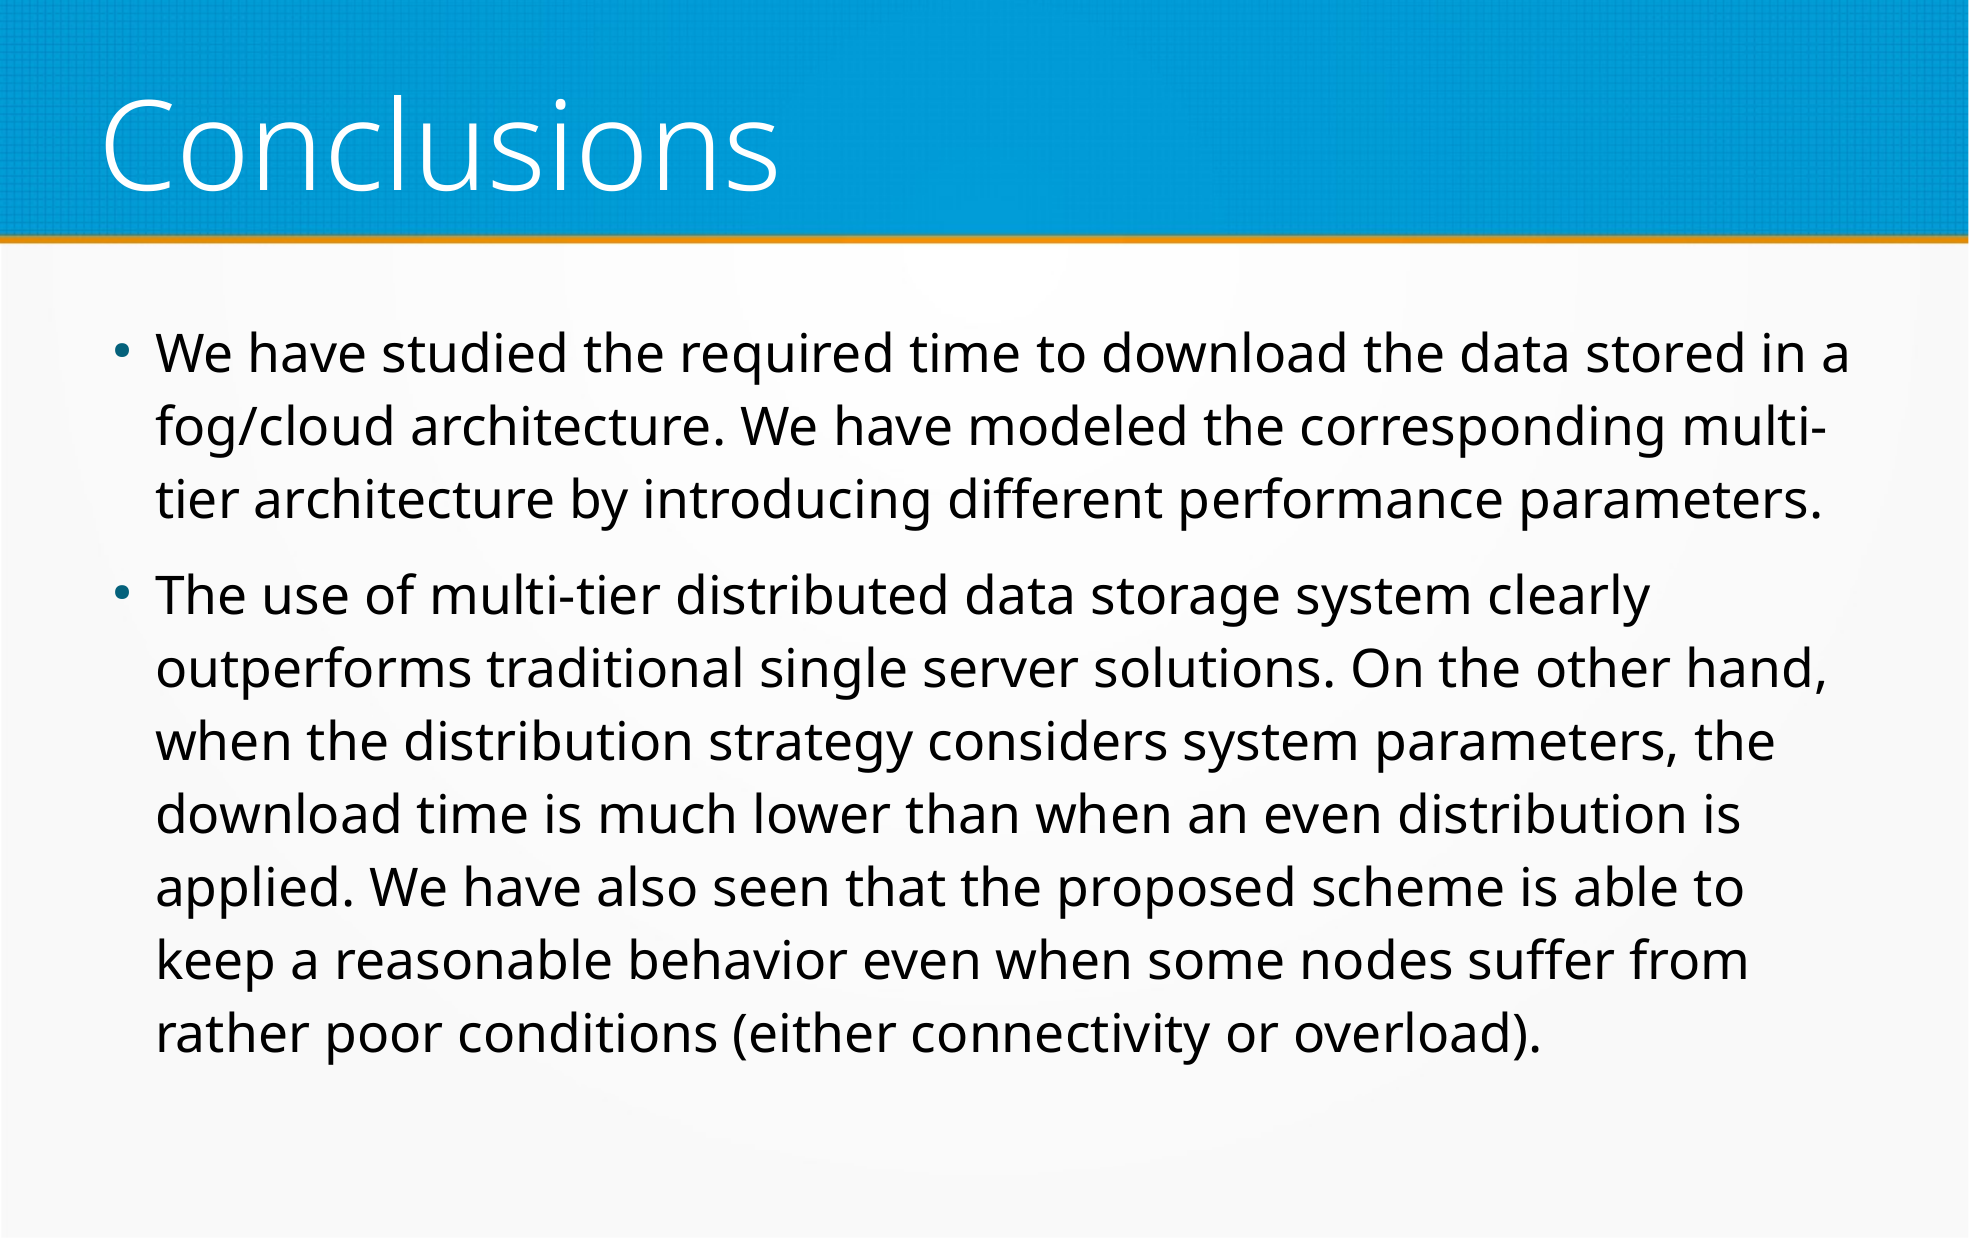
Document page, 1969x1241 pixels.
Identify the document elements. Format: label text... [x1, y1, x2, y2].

list We have studied the required time to download the data stored in a fog/cloud architecture. We have modeled the corresponding multi-tier architecture by introducing different performance parameters. The use of multi-tier distributed data storage system clearly outperforms traditional single server solutions. On the other hand, when the distribution strategy considers system parameters, the download time is much lower than when an even distribution is applied. We have also seen that the proposed scheme is able to keep a reasonable behavior even when some nodes suffer from rather poor conditions (either connectivity or overload). [98, 315, 1861, 1081]
title Conclusions [98, 19, 1870, 227]
picture [0, 233, 1969, 1241]
